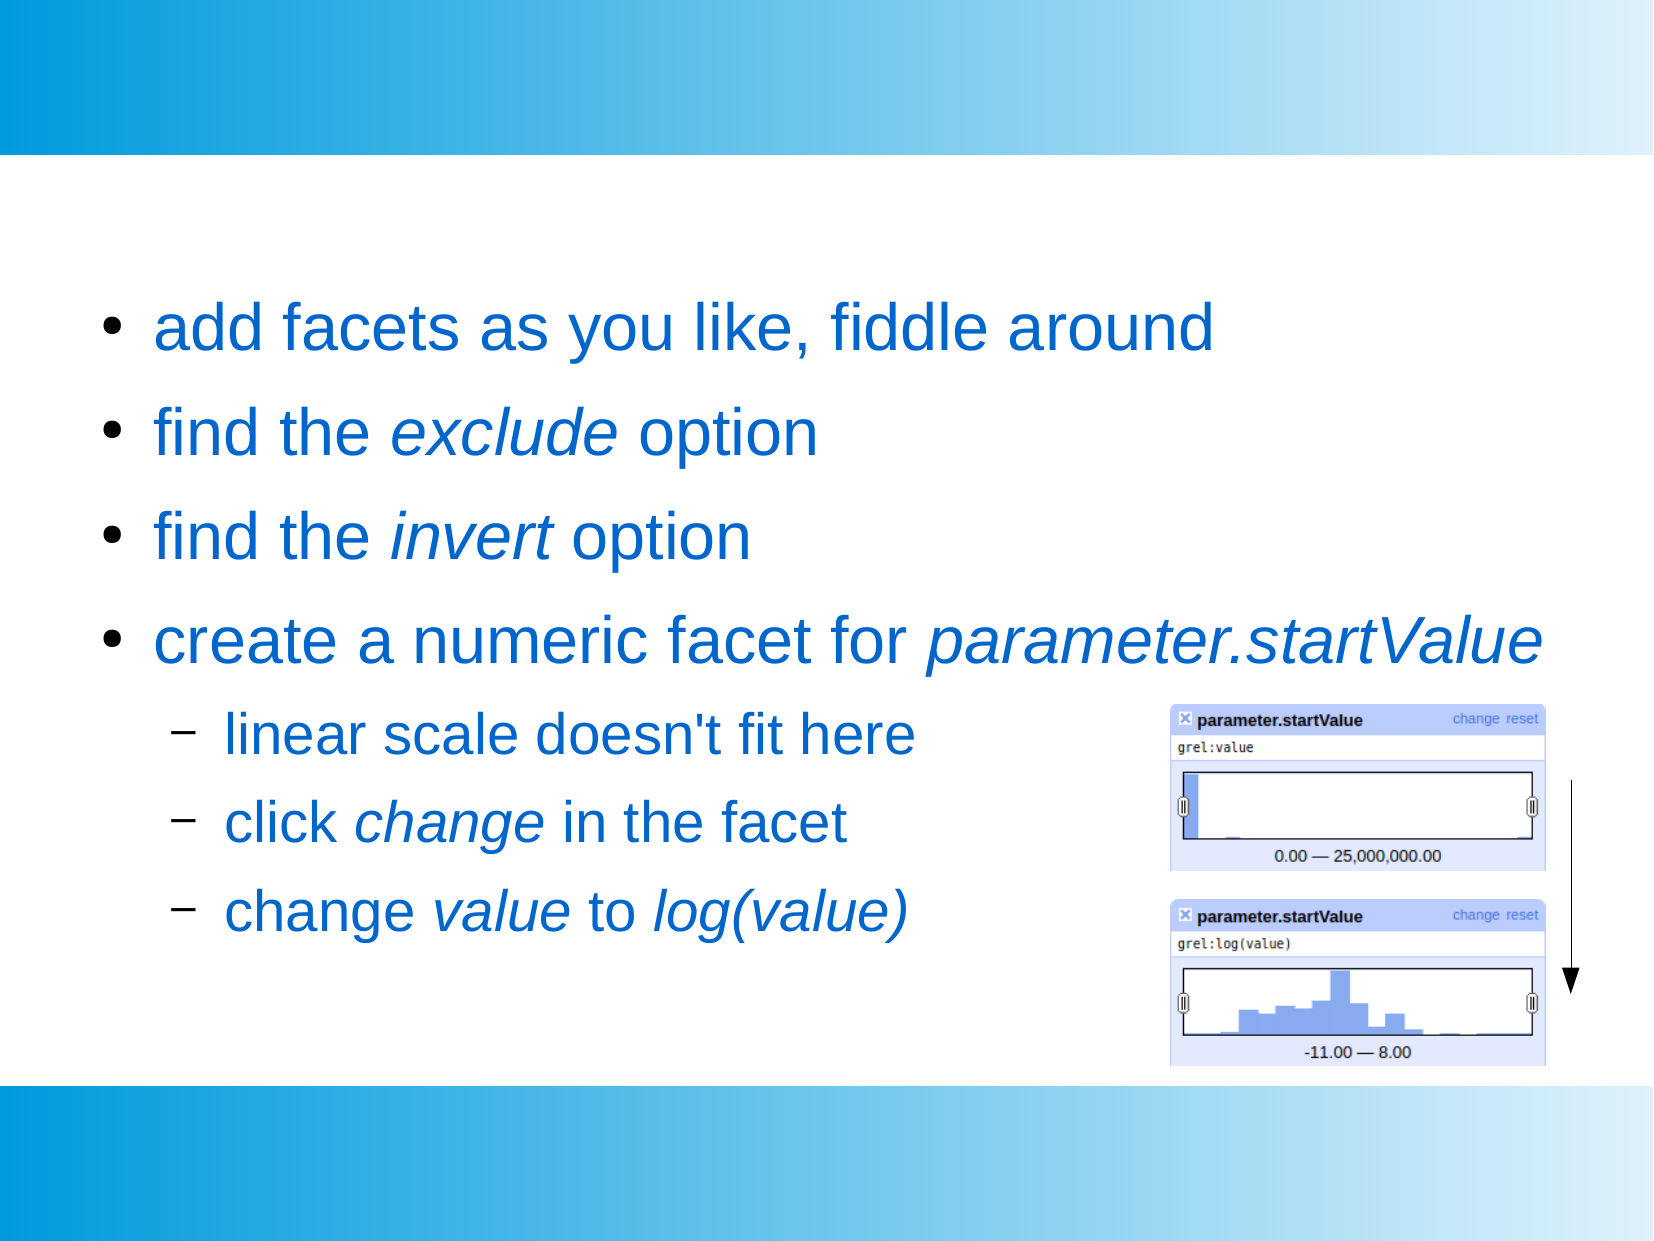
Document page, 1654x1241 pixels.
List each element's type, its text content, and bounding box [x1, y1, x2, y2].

picture [1170, 899, 1546, 1066]
picture [1170, 704, 1546, 871]
list add facets as you like, fiddle around find the exclude option find the invert option create a numeric facet for parameter.startValue linear scale doesn't fit here click change in the facet change value to log(value) [82, 290, 1571, 1010]
